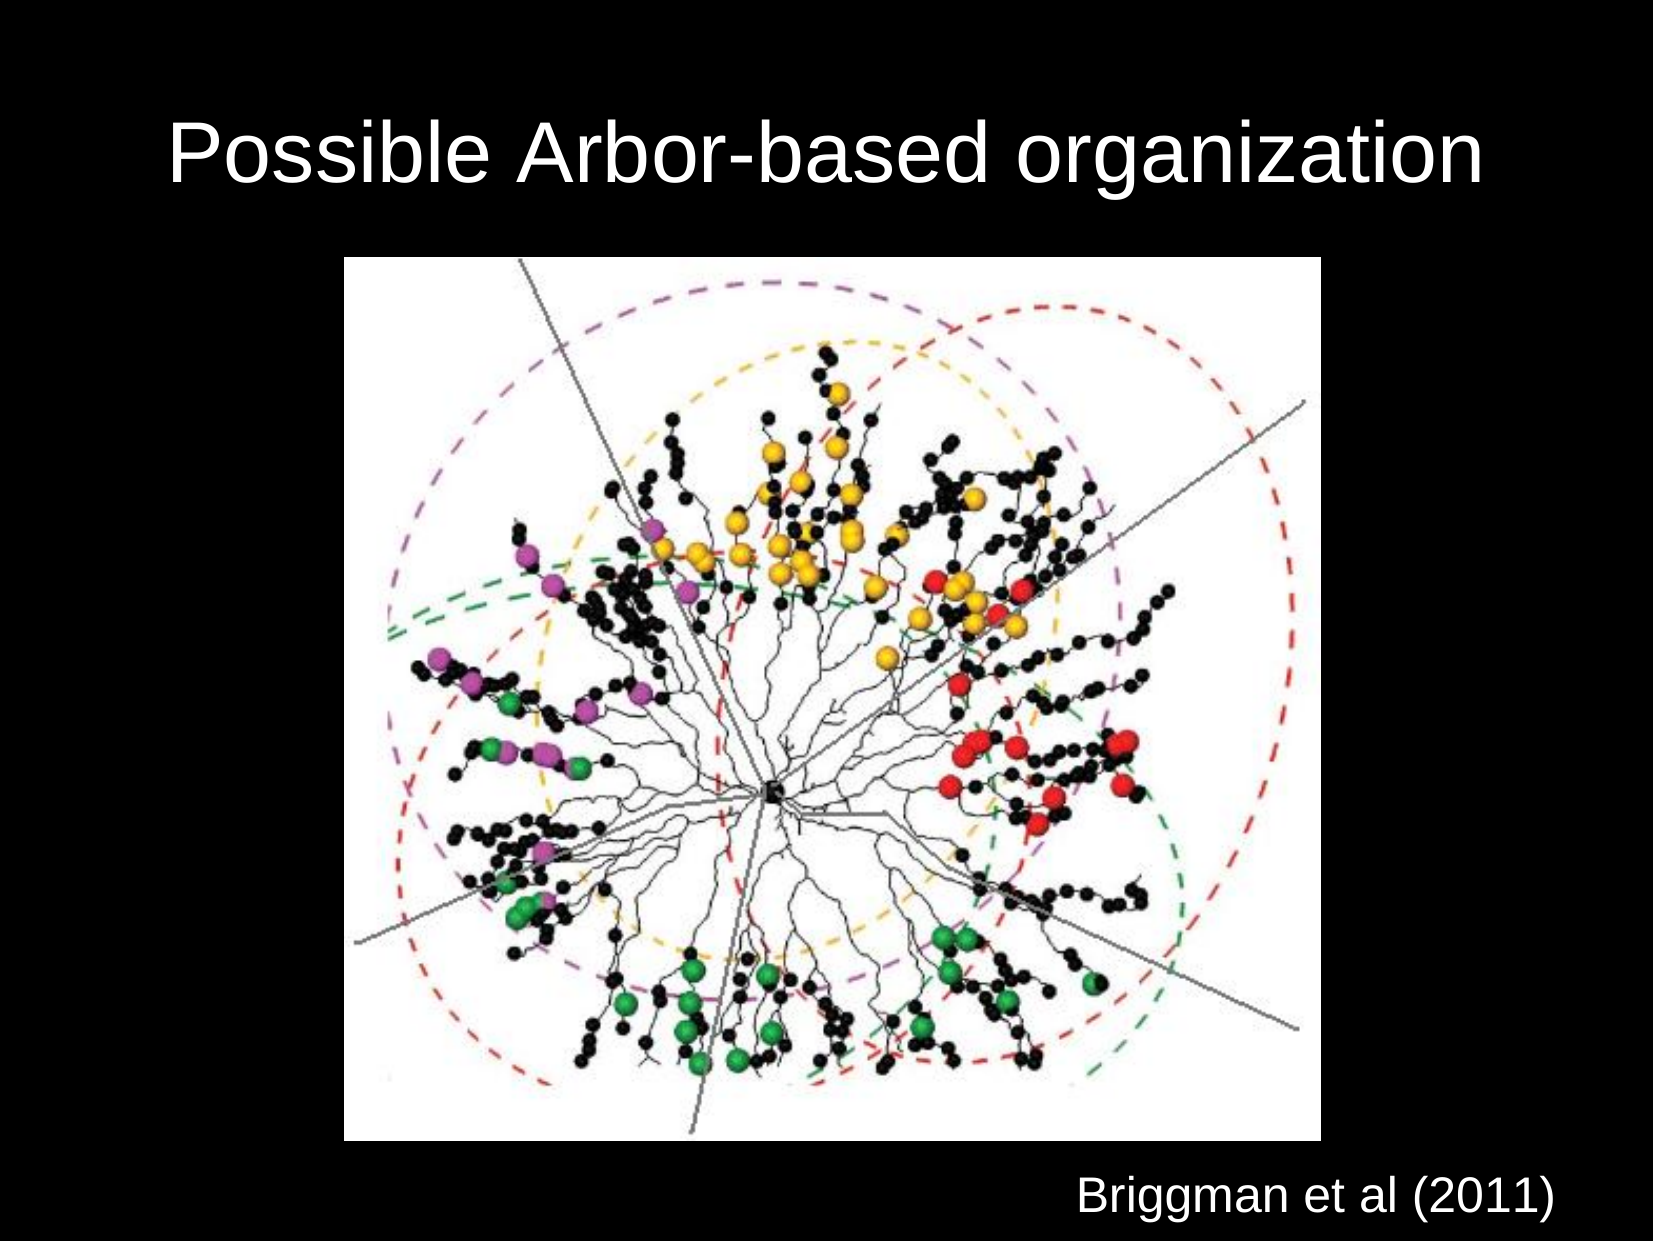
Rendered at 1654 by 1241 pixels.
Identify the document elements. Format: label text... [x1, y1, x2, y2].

title Possible Arbor-based organization [82, 49, 1571, 257]
picture [344, 257, 1321, 1141]
list Briggman et al (2011) [1005, 1166, 1606, 1241]
